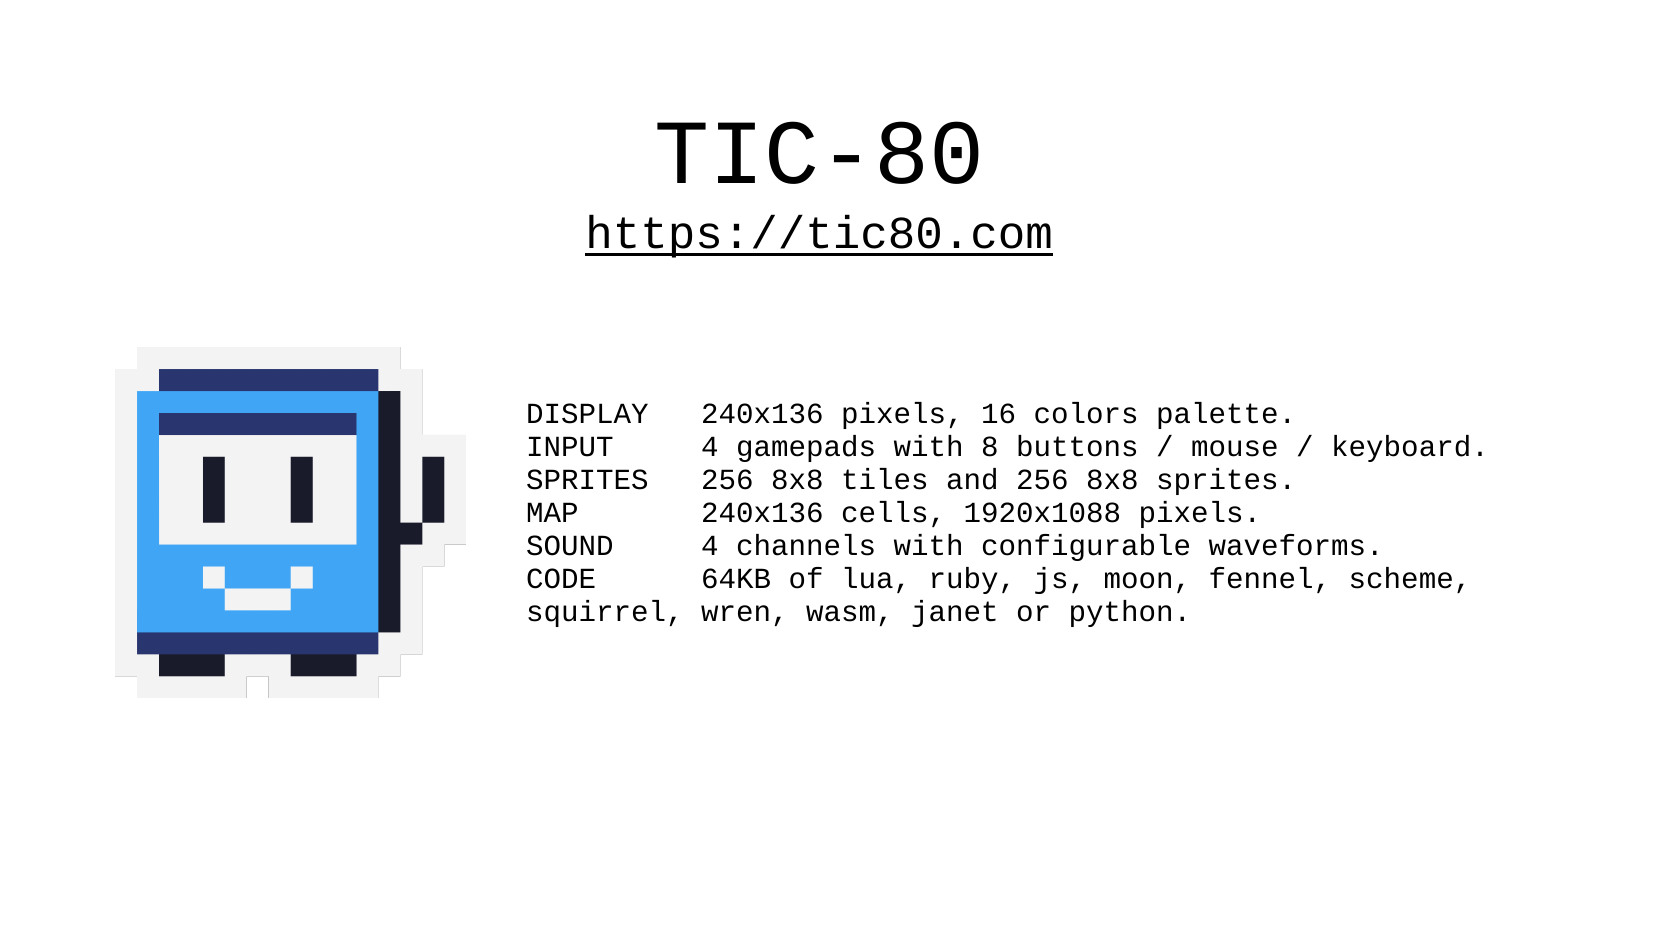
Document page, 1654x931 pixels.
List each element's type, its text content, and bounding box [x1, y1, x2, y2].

title TIC-80 https://tic80.com [75, 107, 1564, 263]
picture [115, 347, 466, 698]
text_box DISPLAY 240x136 pixels, 16 colors palette. INPUT 4 gamepads with 8 buttons / mouse / keyboard. SPRITES 256 8x8 tiles and 256 8x8 sprites. MAP 240x136 cells, 1920x1088 pixels. SOUND 4 channels with configurable waveforms. CODE 64KB of lua, ruby, js, moon, fennel, scheme, squirrel, wren, wasm, janet or python. [511, 392, 1575, 653]
